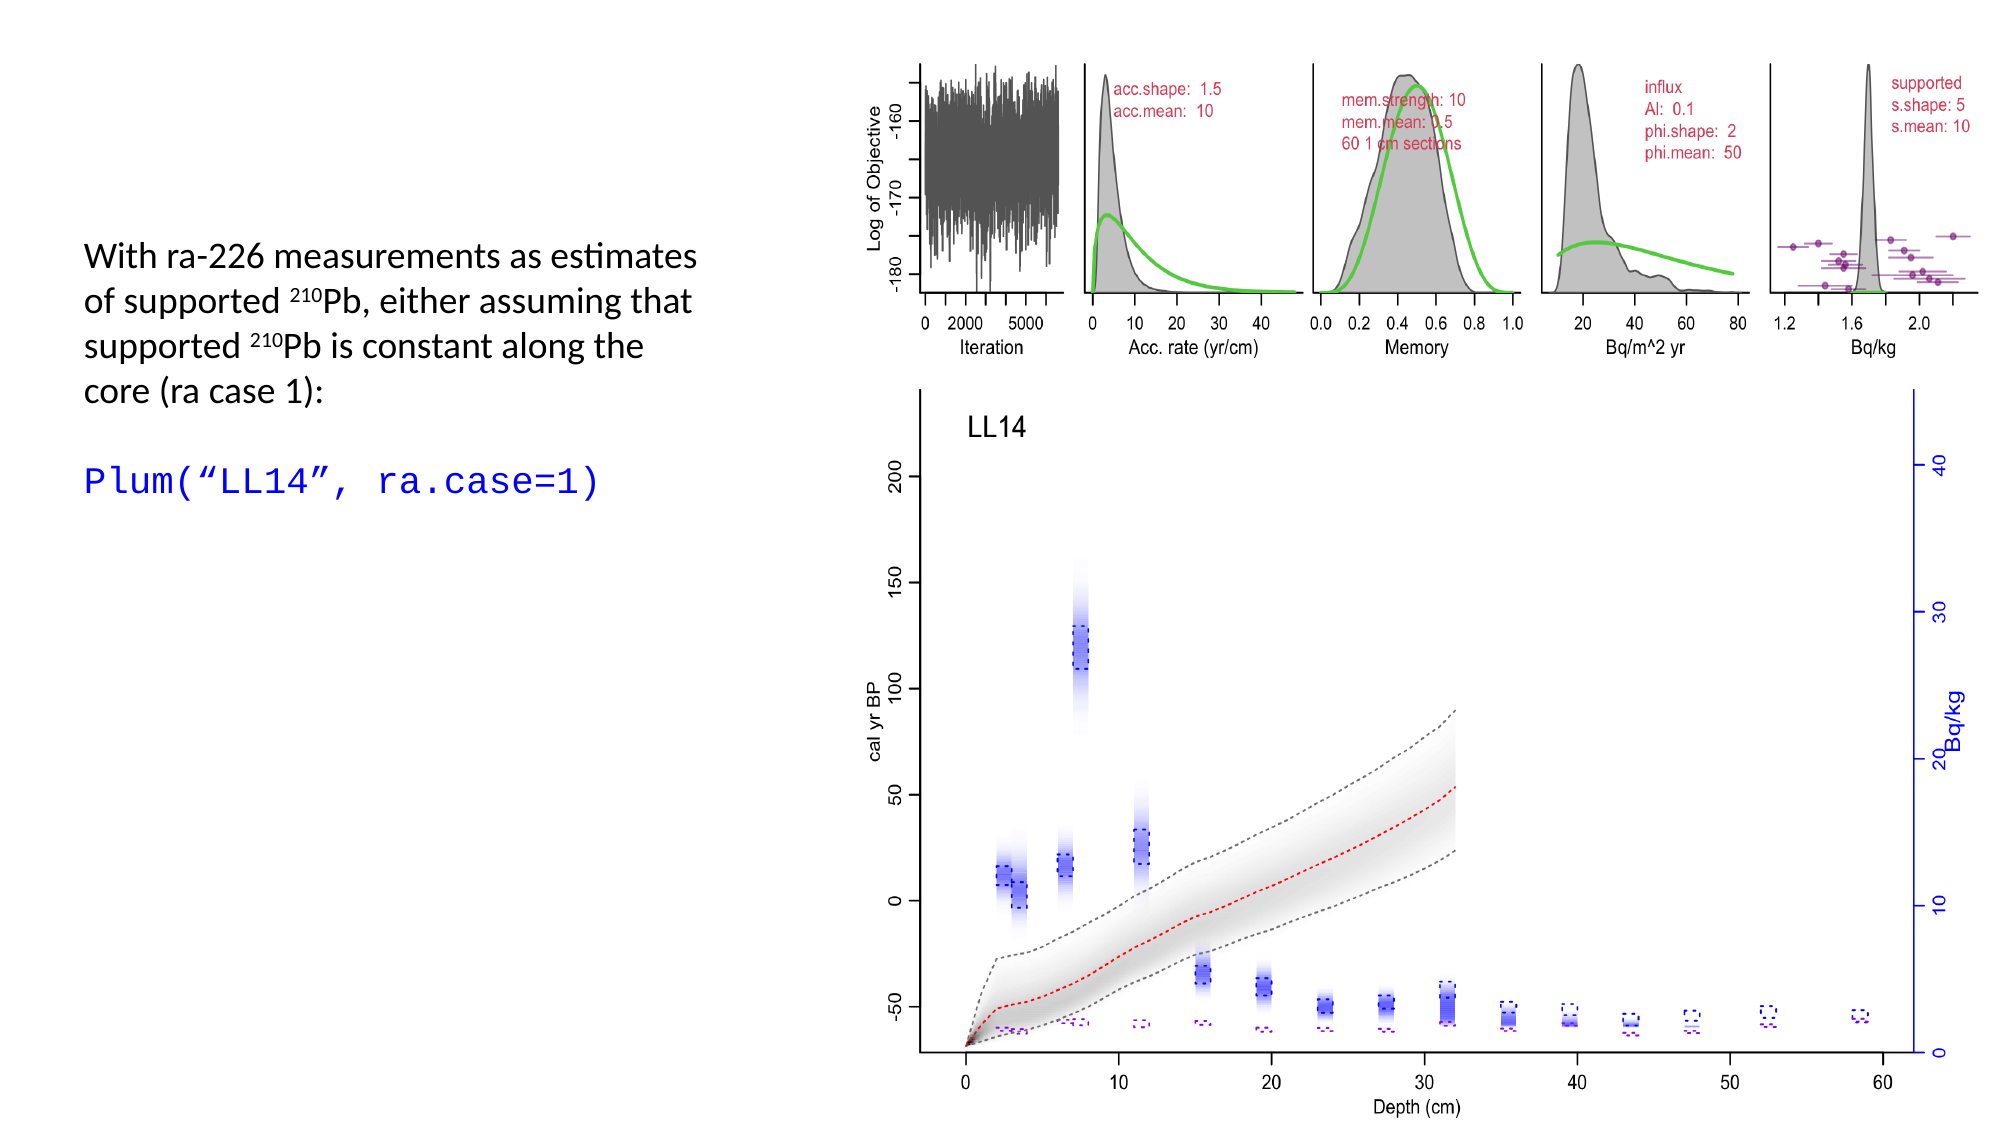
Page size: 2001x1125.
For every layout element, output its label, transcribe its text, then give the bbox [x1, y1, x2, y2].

text_box With ra-226 measurements as estimates of supported 210Pb, either assuming that supported 210Pb is constant along the core (ra case 1): Plum(“LL14”, ra.case=1) [69, 223, 730, 509]
picture [856, 40, 1998, 1125]
